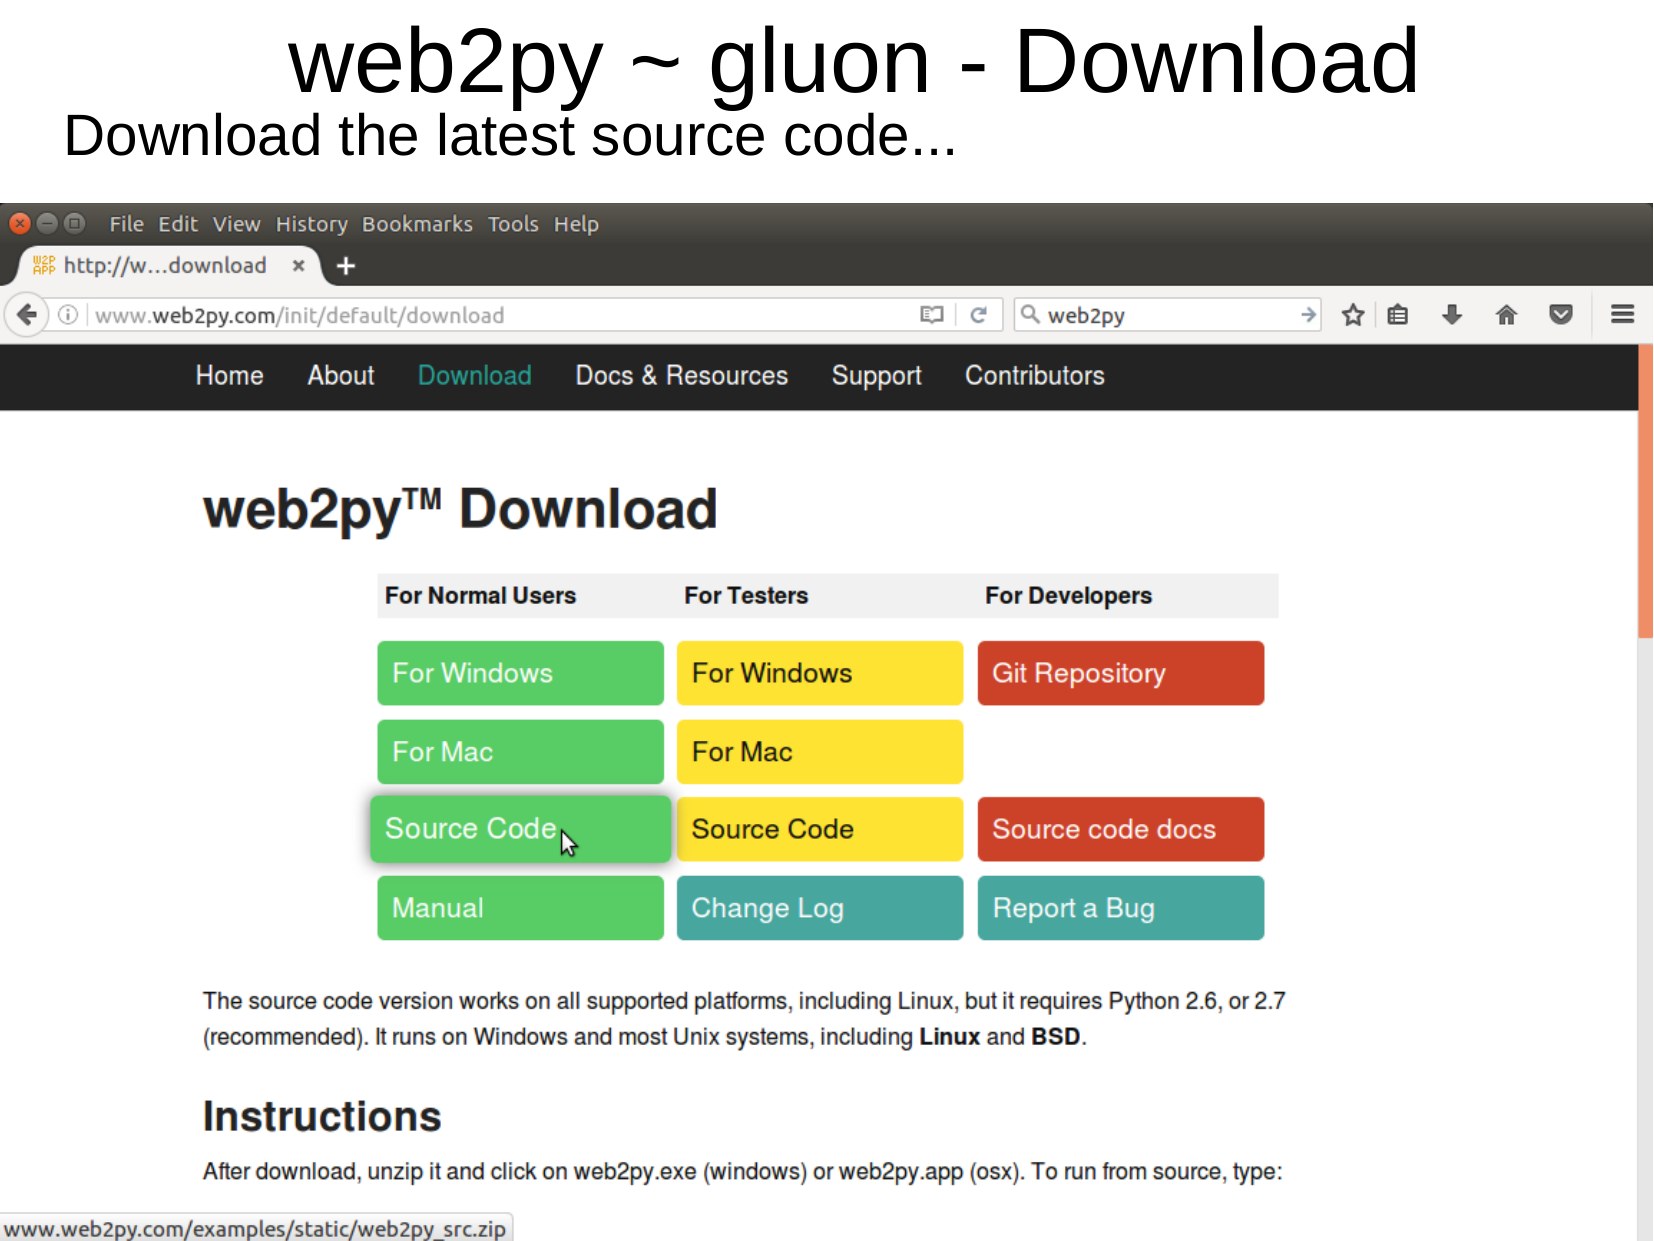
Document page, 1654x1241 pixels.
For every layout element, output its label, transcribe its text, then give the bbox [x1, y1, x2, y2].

title web2py ~ gluon - Download [111, 9, 1600, 102]
picture [0, 203, 1653, 1241]
title Download the latest source code... [63, 102, 1627, 168]
